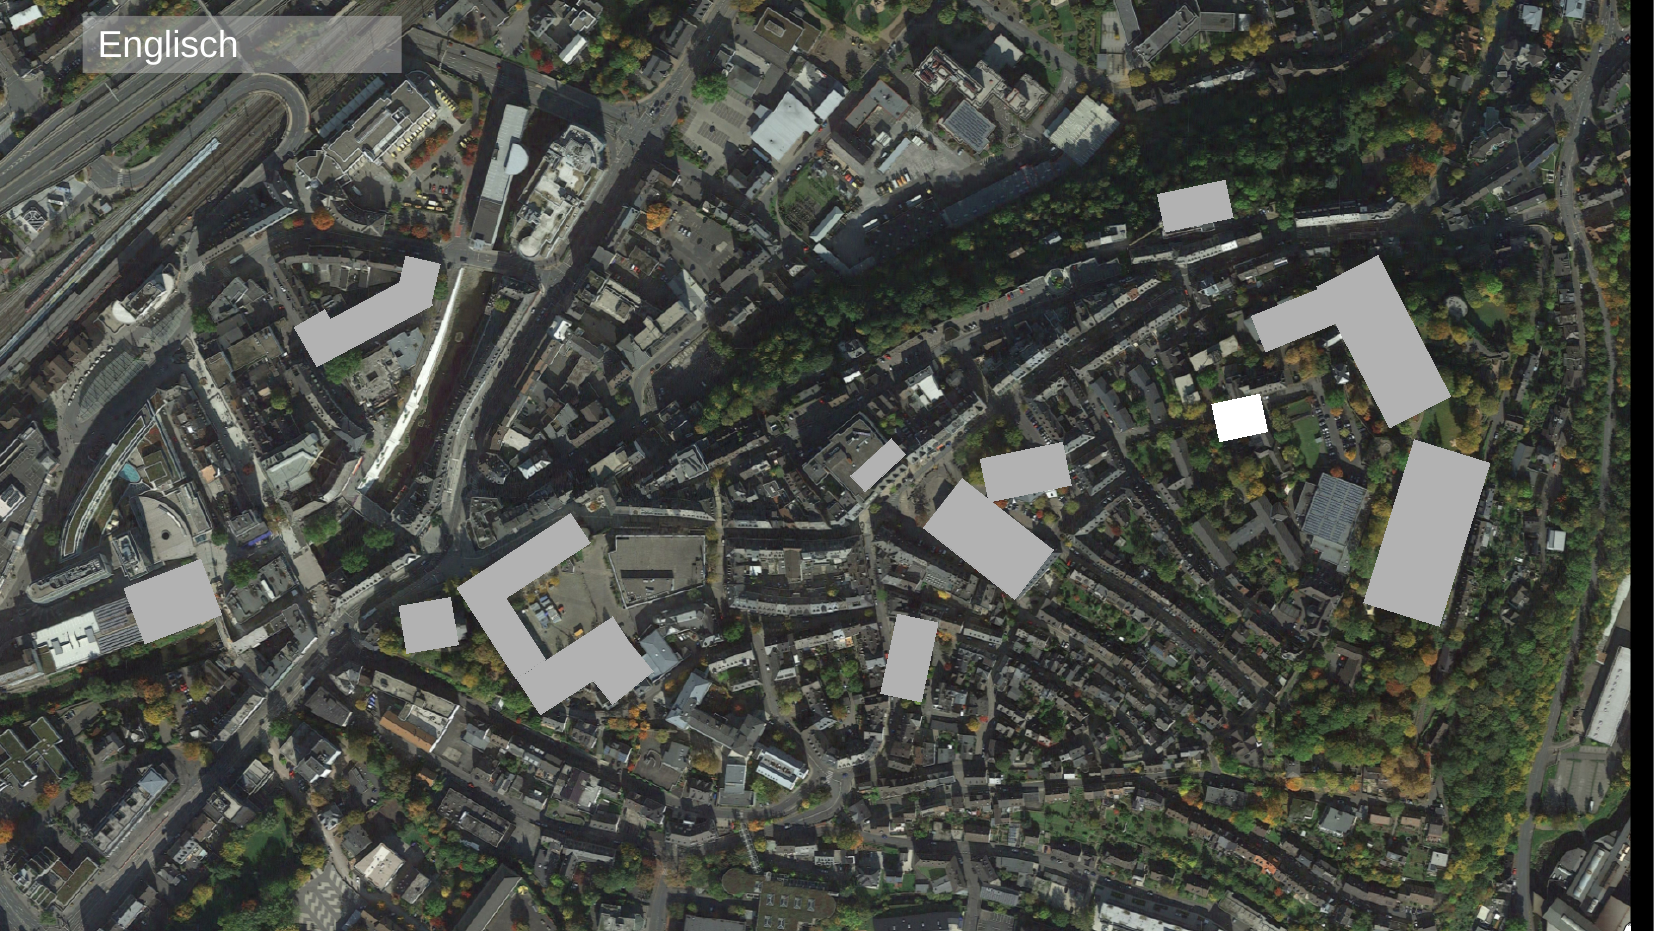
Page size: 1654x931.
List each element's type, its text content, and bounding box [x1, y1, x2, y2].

text_box [1251, 255, 1451, 428]
text_box [457, 513, 654, 715]
text_box [923, 442, 1072, 600]
picture [0, 0, 1654, 931]
text_box [1157, 180, 1234, 232]
text_box Englisch [82, 15, 402, 73]
text_box [1363, 439, 1490, 627]
text_box [294, 256, 441, 367]
text_box [399, 597, 459, 654]
text_box [880, 614, 938, 702]
text_box [850, 438, 906, 492]
text_box [1211, 394, 1268, 442]
text_box [124, 559, 222, 644]
